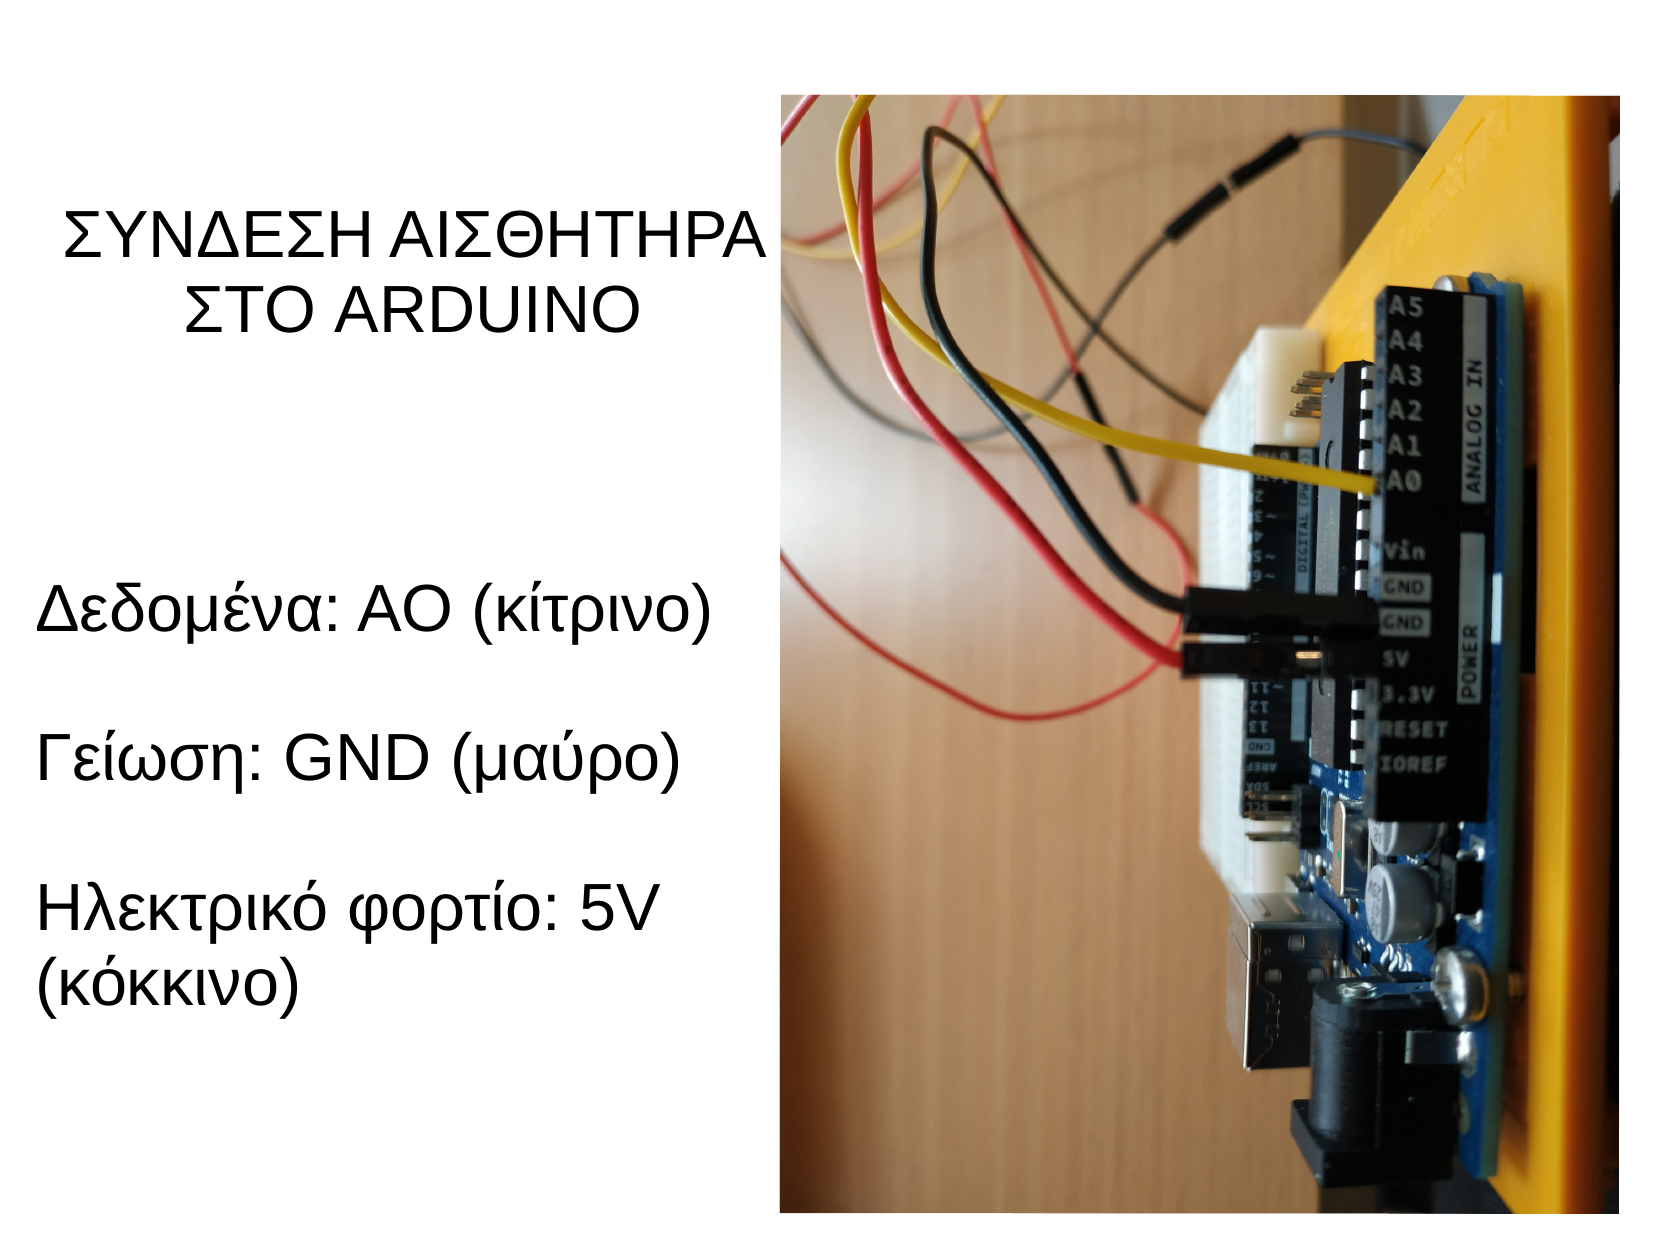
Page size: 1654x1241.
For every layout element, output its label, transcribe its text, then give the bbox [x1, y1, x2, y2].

picture [779, 94, 1620, 1214]
text_box ΣΥΝΔΕΣΗ ΑΙΣΘΗΤΗΡΑ ΣΤΟ ARDUINO Δεδομένα: ΑO (κίτρινο) Γείωση: GND (μαύρο) Ηλεκτρικό φορτίο: 5V (κόκκινο) [35, 94, 792, 1123]
